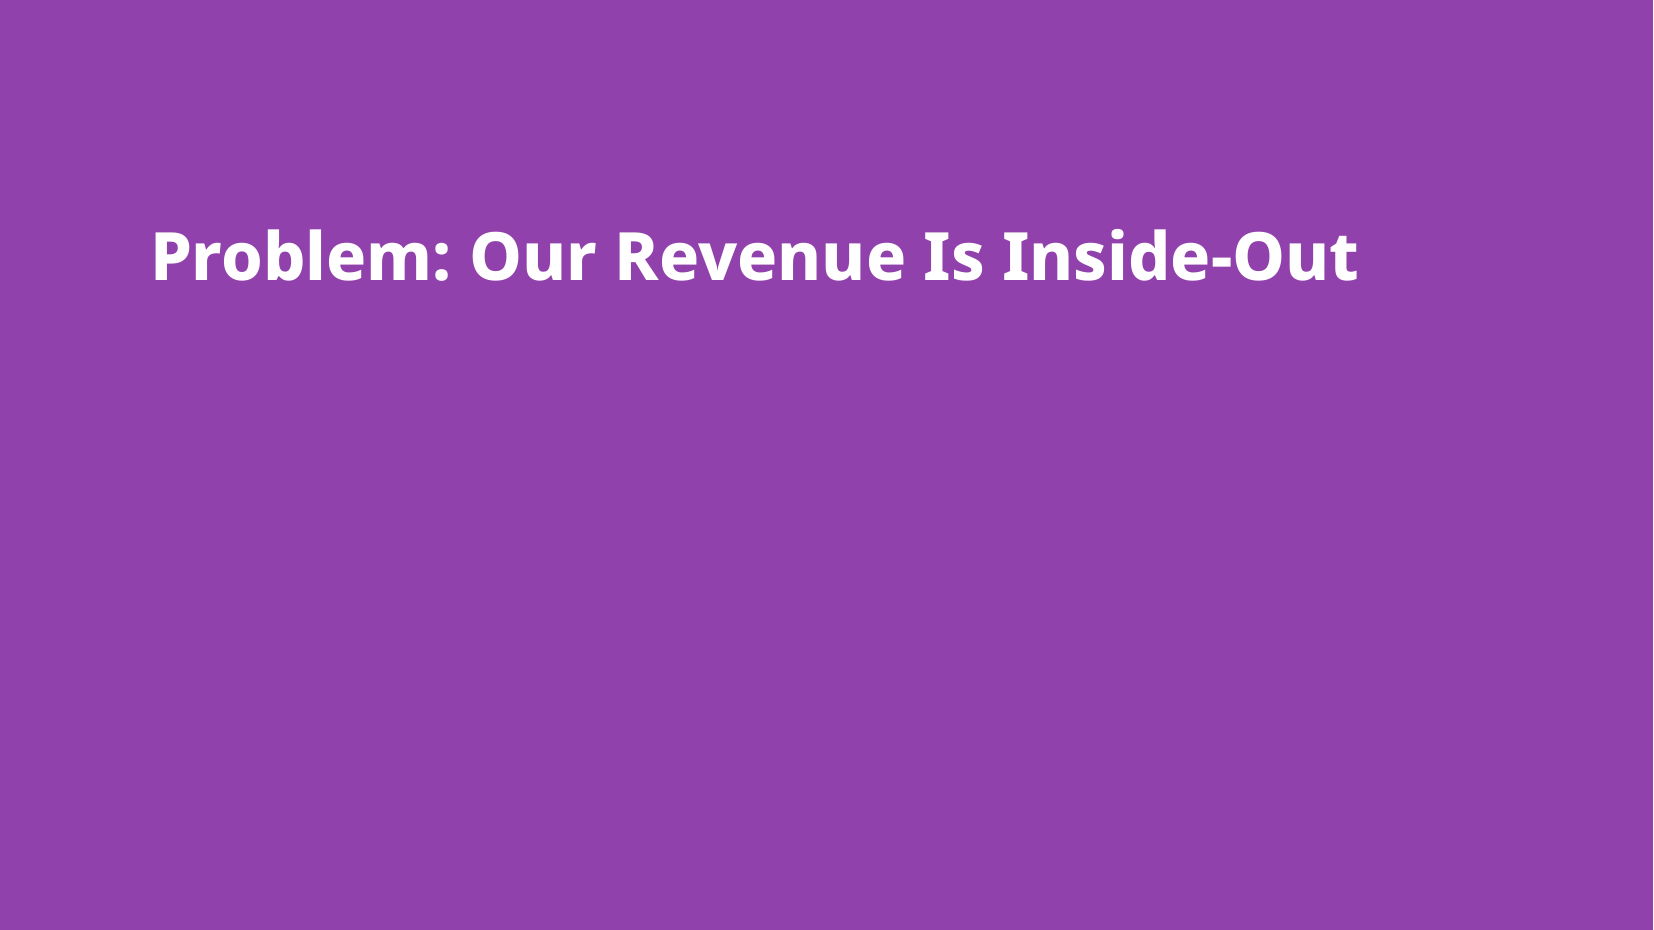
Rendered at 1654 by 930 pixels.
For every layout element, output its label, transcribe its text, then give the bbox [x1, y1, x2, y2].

title Problem: Our Revenue Is Inside-Out [150, 144, 1501, 301]
